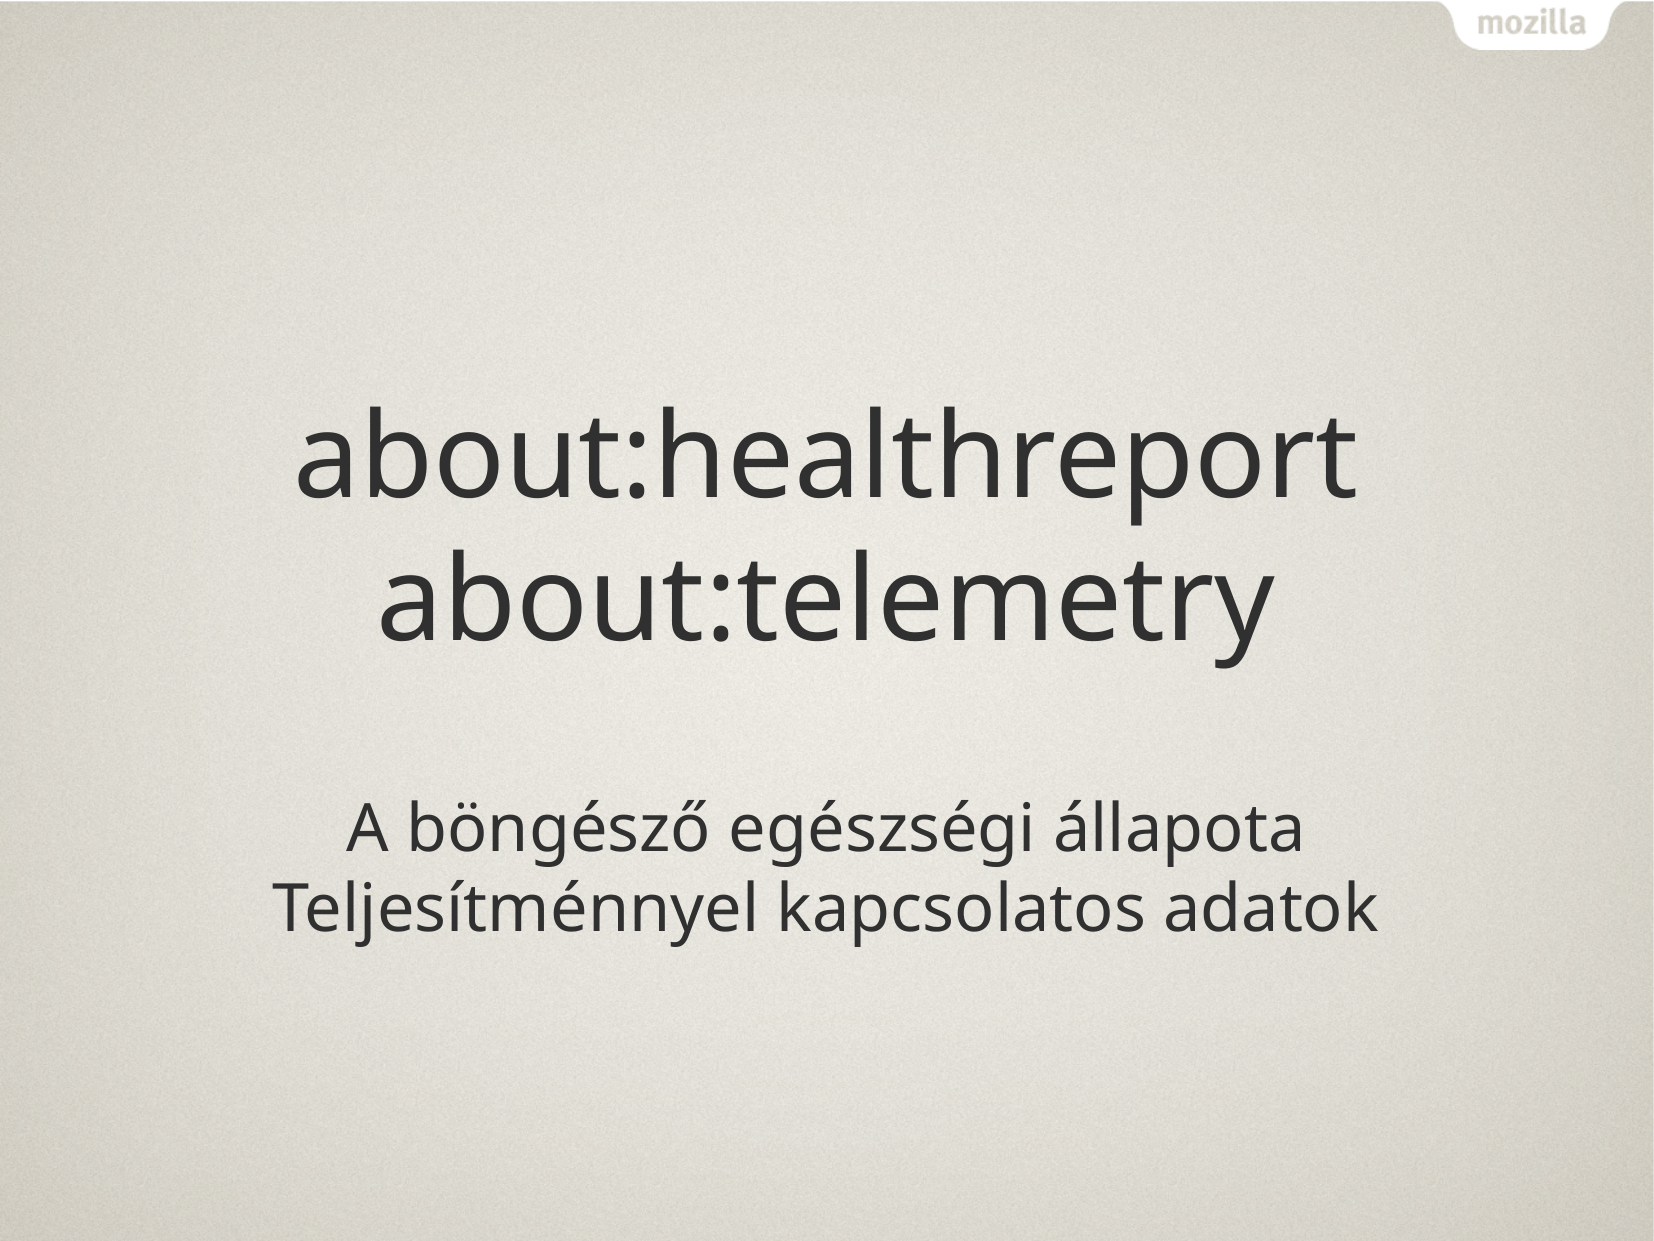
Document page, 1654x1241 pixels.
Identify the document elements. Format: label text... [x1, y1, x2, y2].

subtitle A böngésző egészségi állapota Teljesítménnyel kapcsolatos adatok [45, 645, 1609, 1164]
title about:healthreport about:telemetry [45, 260, 1609, 645]
picture [0, 0, 1654, 1241]
